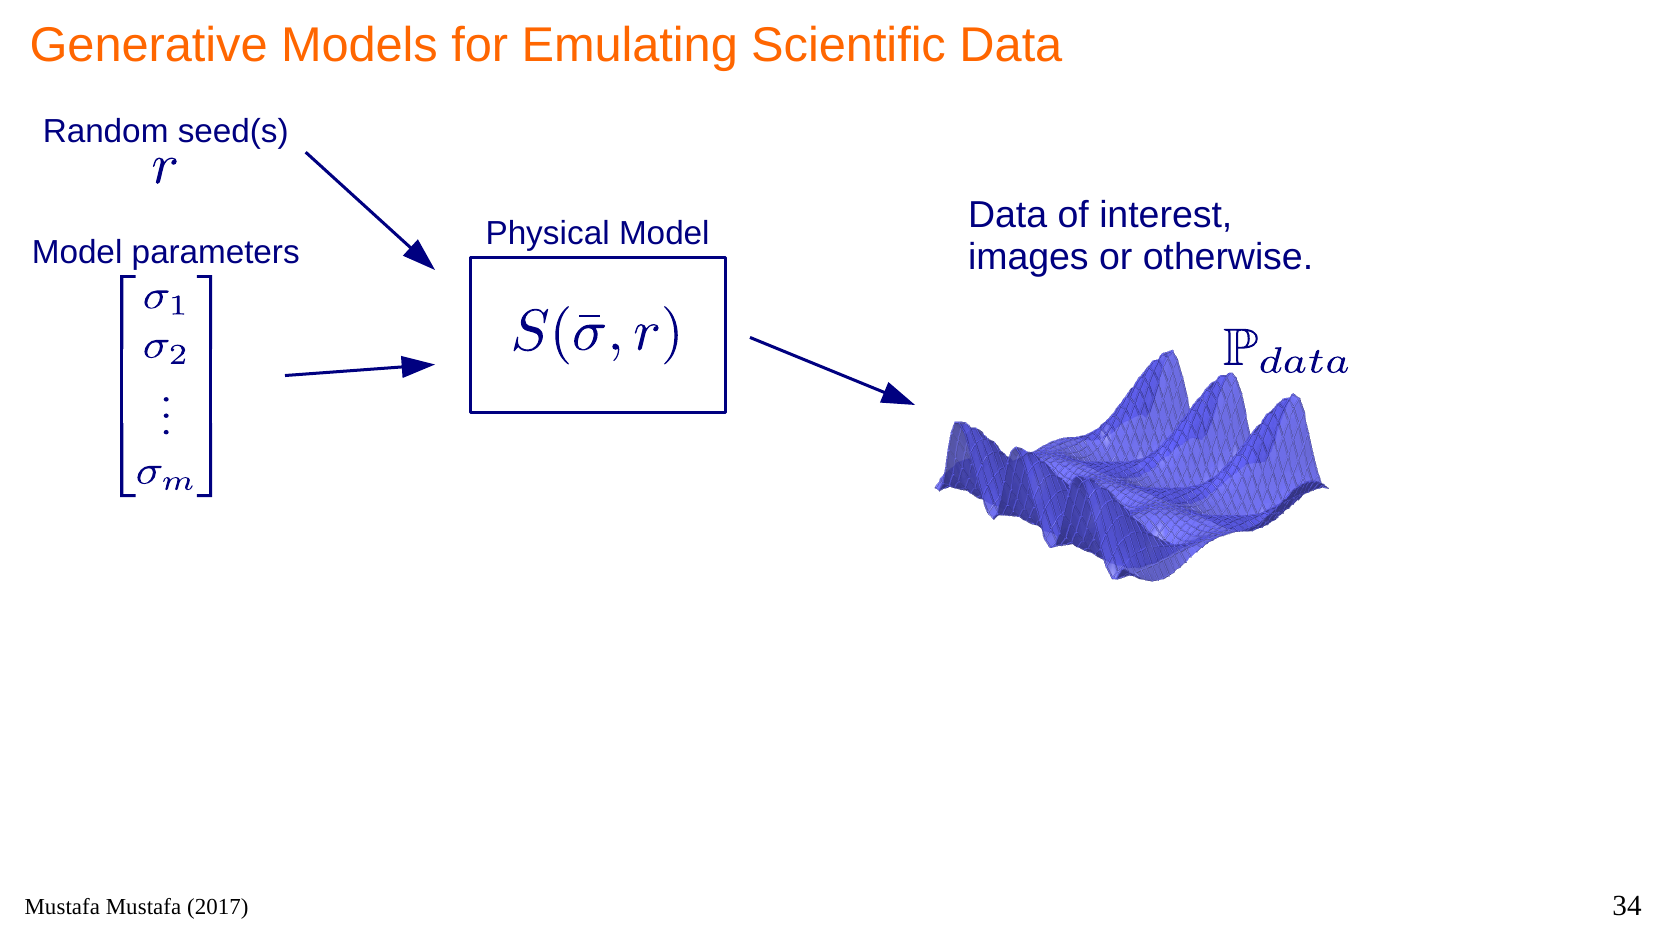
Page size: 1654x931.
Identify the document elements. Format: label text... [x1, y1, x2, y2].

text_box Model parameters [17, 226, 316, 279]
text_box [1222, 328, 1351, 374]
text_box [510, 306, 684, 365]
text_box [151, 157, 180, 184]
picture [896, 254, 1364, 675]
text_box Physical Model [470, 207, 726, 256]
title Generative Models for Emulating Scientific Data [29, 15, 1621, 74]
text_box Data of interest, images or otherwise. [953, 186, 1334, 286]
text_box [105, 275, 227, 498]
text_box Random seed(s) [28, 105, 304, 158]
